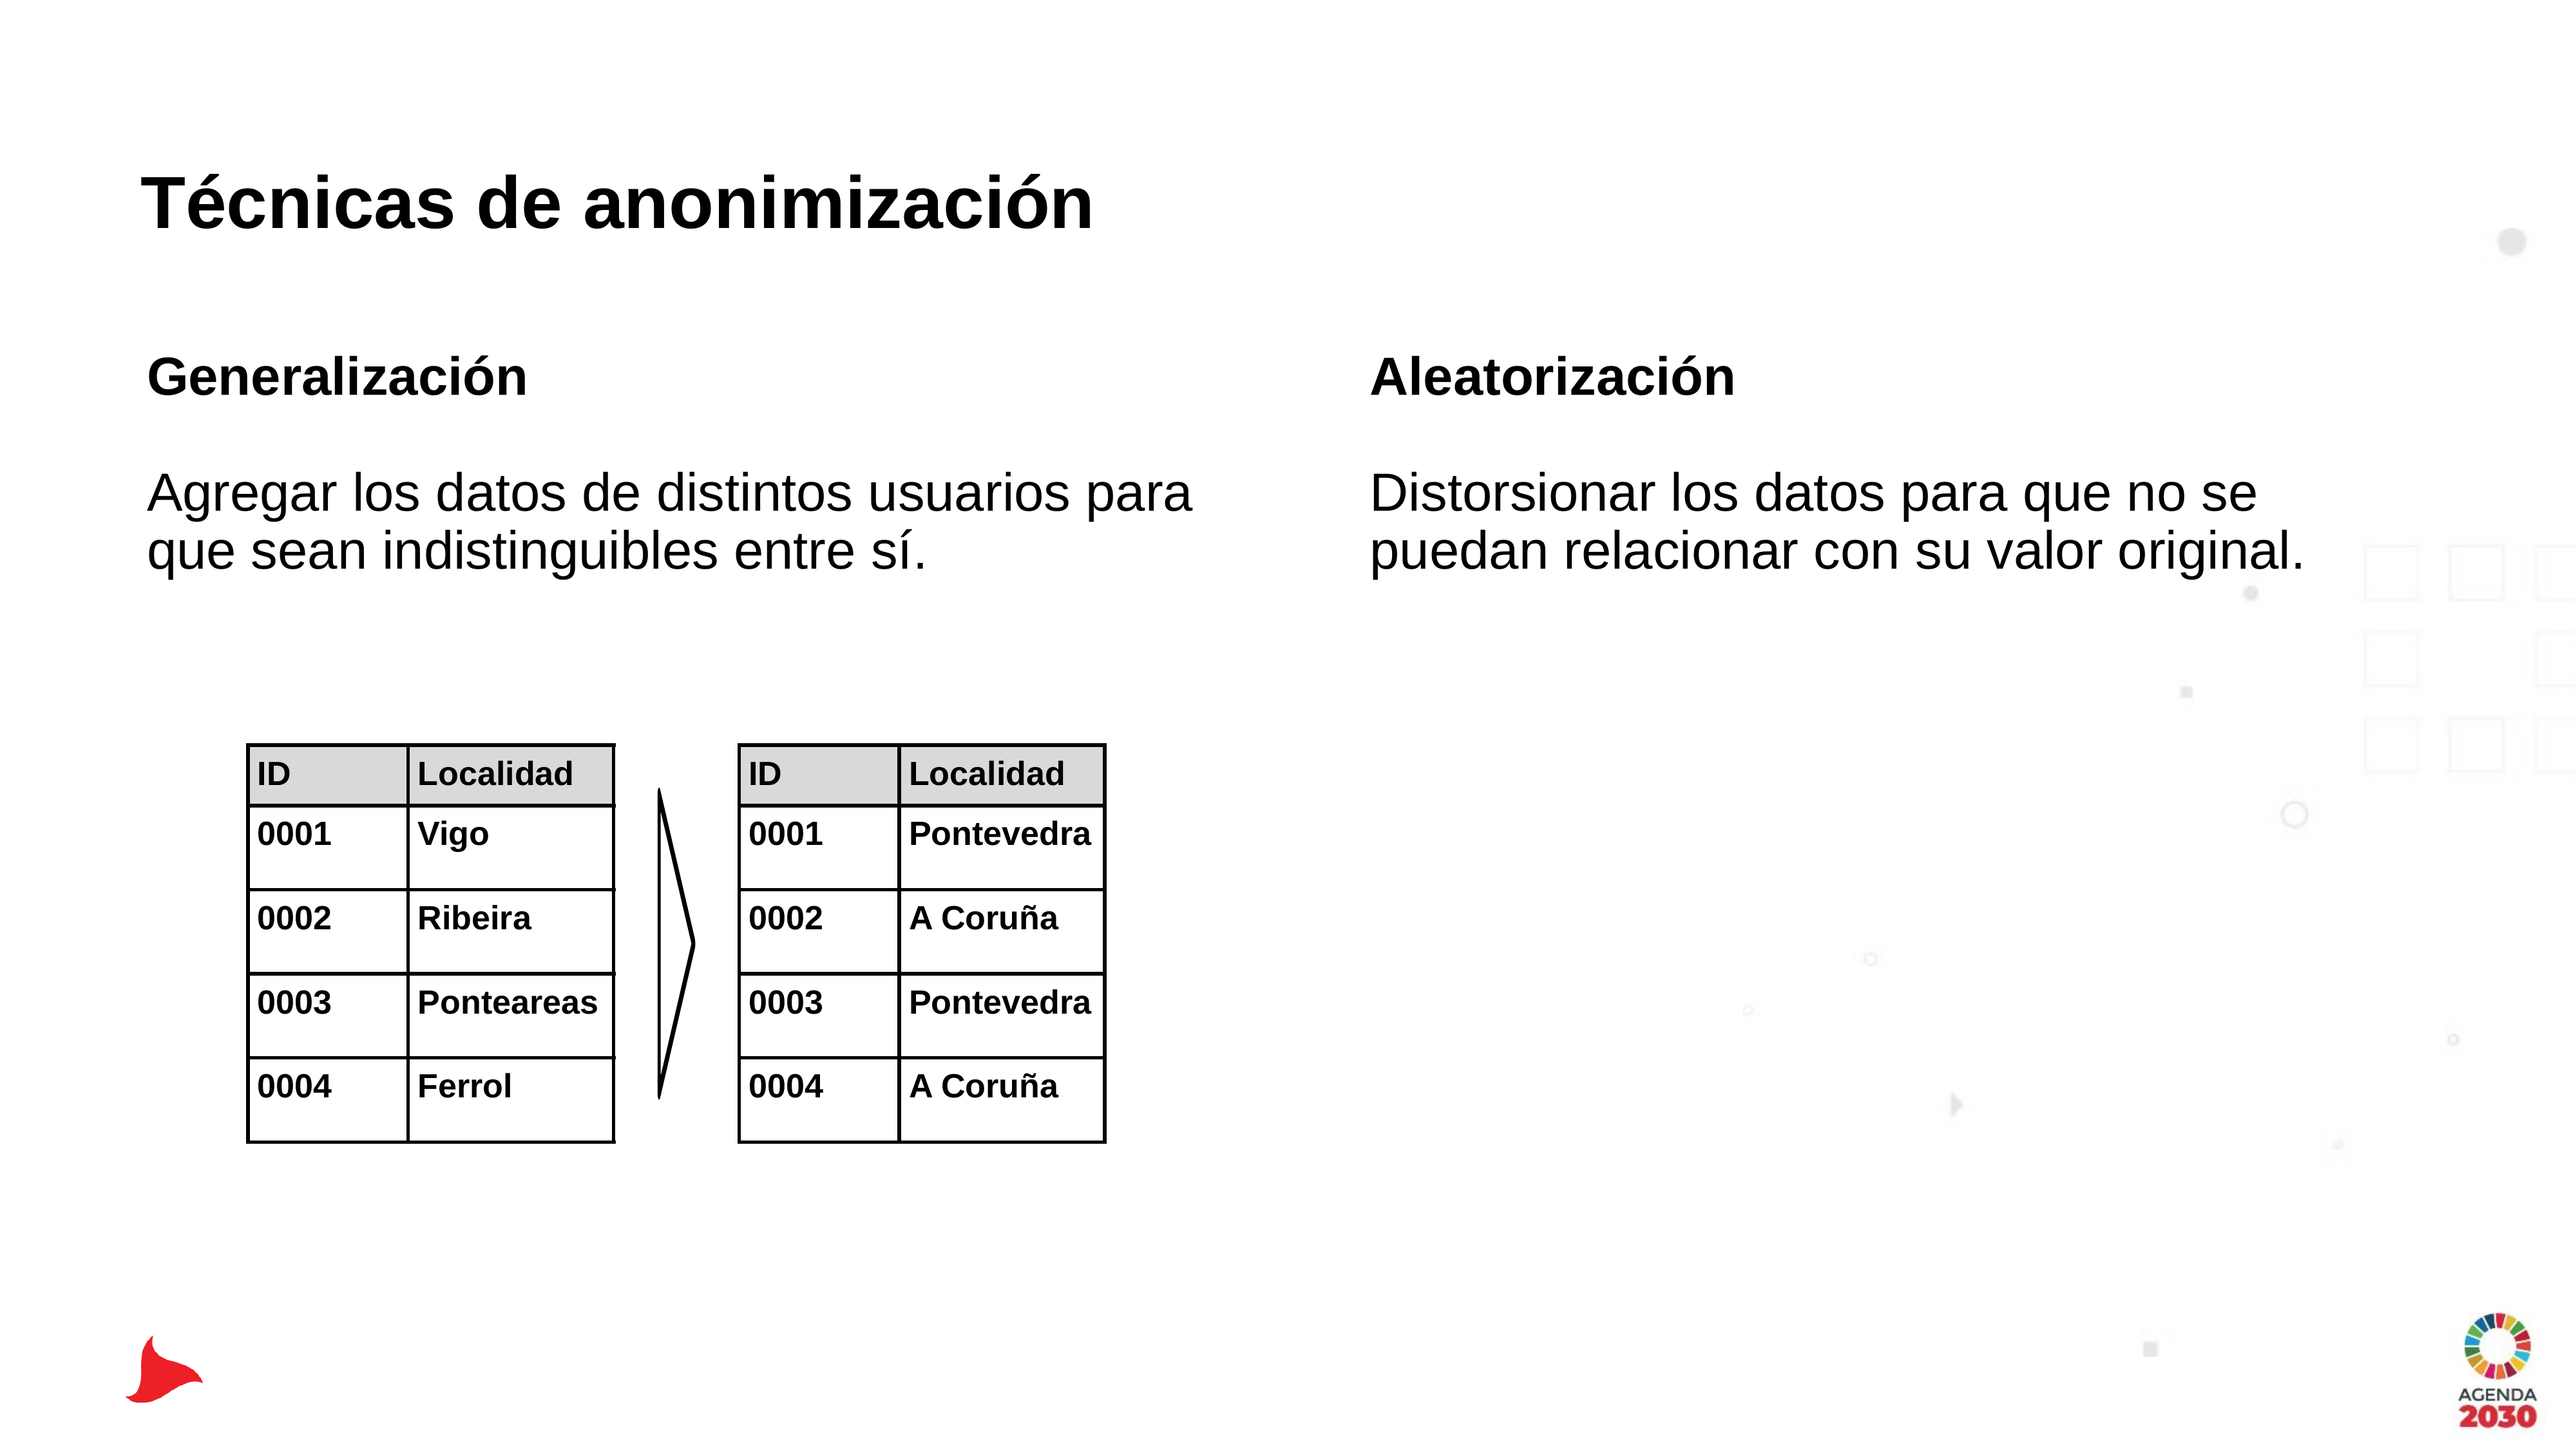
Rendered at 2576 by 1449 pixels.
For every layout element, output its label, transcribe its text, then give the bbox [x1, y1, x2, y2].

table_cell 0003 [250, 976, 406, 1056]
table_cell 0001 [250, 808, 406, 888]
list Generalización Agregar los datos de distintos usuarios para que sean indistinguibles entre sí. [128, 339, 1225, 656]
table_header ID [741, 747, 897, 804]
table_header Localidad [901, 747, 1103, 804]
table_cell 0004 [250, 1059, 406, 1141]
table_cell Ferrol [410, 1059, 612, 1141]
table_cell 0003 [741, 976, 897, 1056]
table_cell 0002 [250, 891, 406, 972]
table_header ID [250, 747, 406, 804]
table_cell Pontevedra [901, 976, 1103, 1056]
picture [126, 1336, 203, 1403]
list Aleatorización Distorsionar los datos para que no se puedan relacionar con su valor original. [1350, 339, 2448, 656]
table_cell Pontevedra [901, 808, 1103, 888]
table_cell 0002 [741, 891, 897, 972]
table_cell 0001 [741, 808, 897, 888]
table_cell Ribeira [410, 891, 612, 972]
table_cell 0004 [741, 1059, 897, 1141]
picture [1743, 228, 2576, 1441]
table_header Localidad [410, 747, 612, 804]
table_cell Ponteareas [410, 976, 612, 1056]
table_cell A Coruña [901, 1059, 1103, 1141]
table_cell Vigo [410, 808, 612, 888]
text_box [657, 787, 696, 1100]
table_cell A Coruña [901, 891, 1103, 972]
title Técnicas de anonimización [131, 77, 2454, 249]
